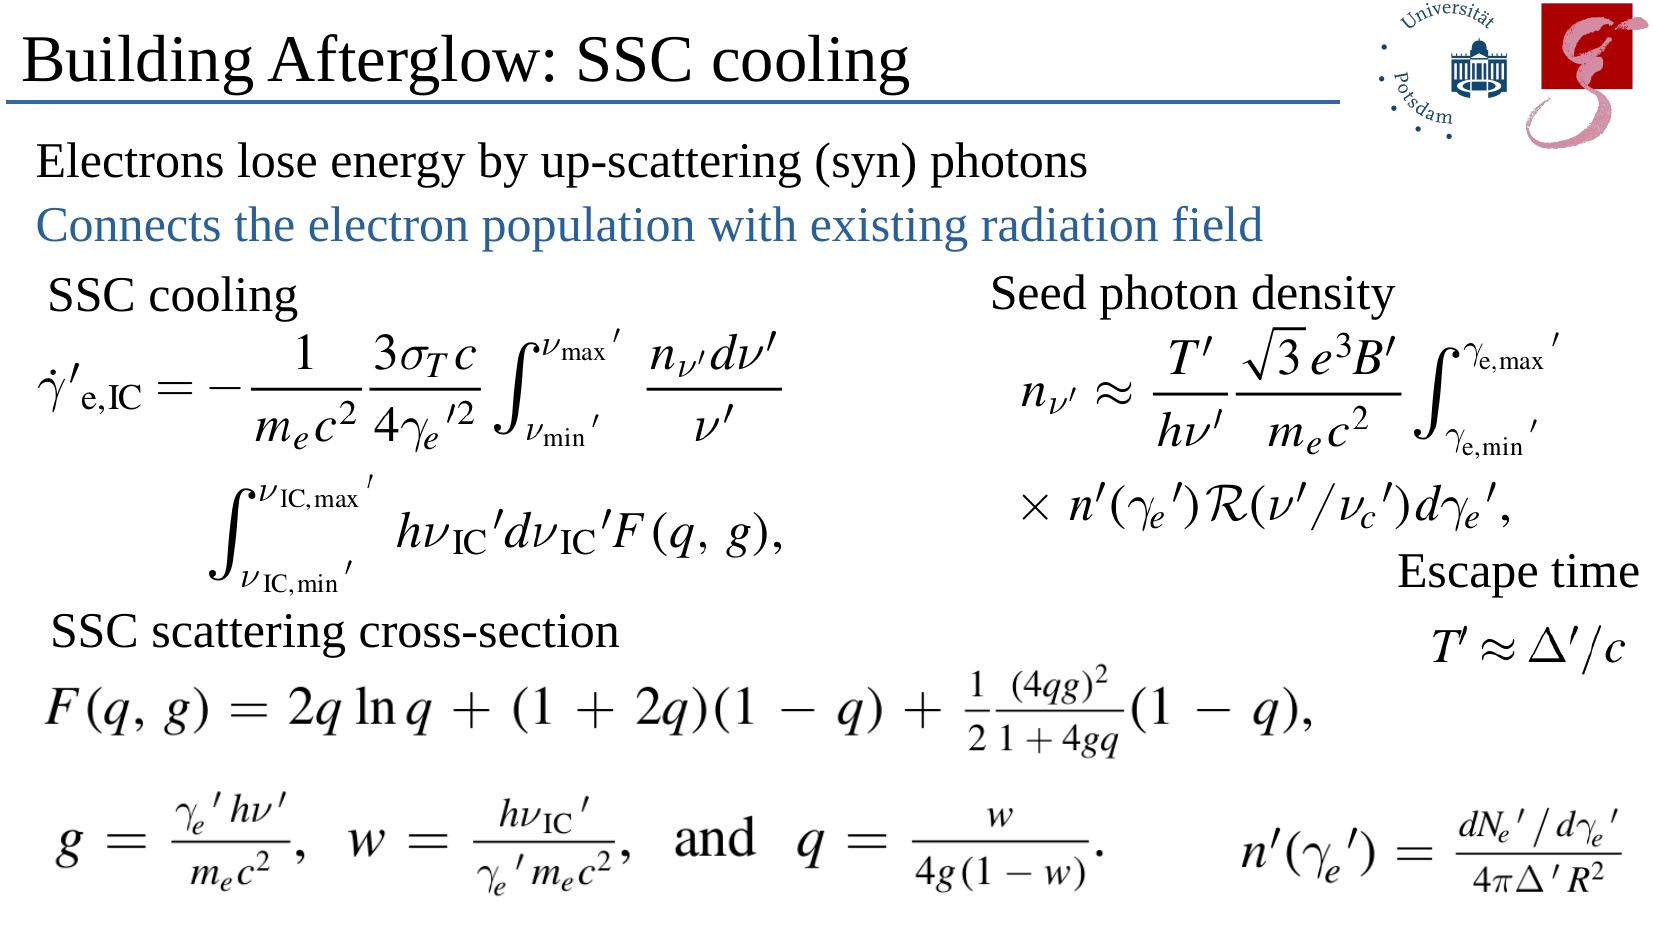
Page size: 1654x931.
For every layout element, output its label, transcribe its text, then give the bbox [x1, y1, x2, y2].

picture [51, 789, 1126, 901]
picture [1375, 0, 1654, 154]
picture [1425, 614, 1633, 676]
text_box Escape time [1382, 535, 1654, 601]
text_box Seed photon density [975, 257, 1410, 323]
title Building Afterglow: SSC cooling [20, 0, 1375, 118]
picture [1012, 322, 1565, 536]
text_box SSC cooling [32, 259, 376, 325]
picture [39, 653, 1331, 764]
picture [1237, 801, 1624, 898]
text_box Electrons lose energy by up-scattering (syn) photons Connects the electron population with existing radiation field [20, 117, 1269, 248]
picture [35, 324, 788, 601]
text_box SSC scattering cross-section [35, 595, 631, 661]
